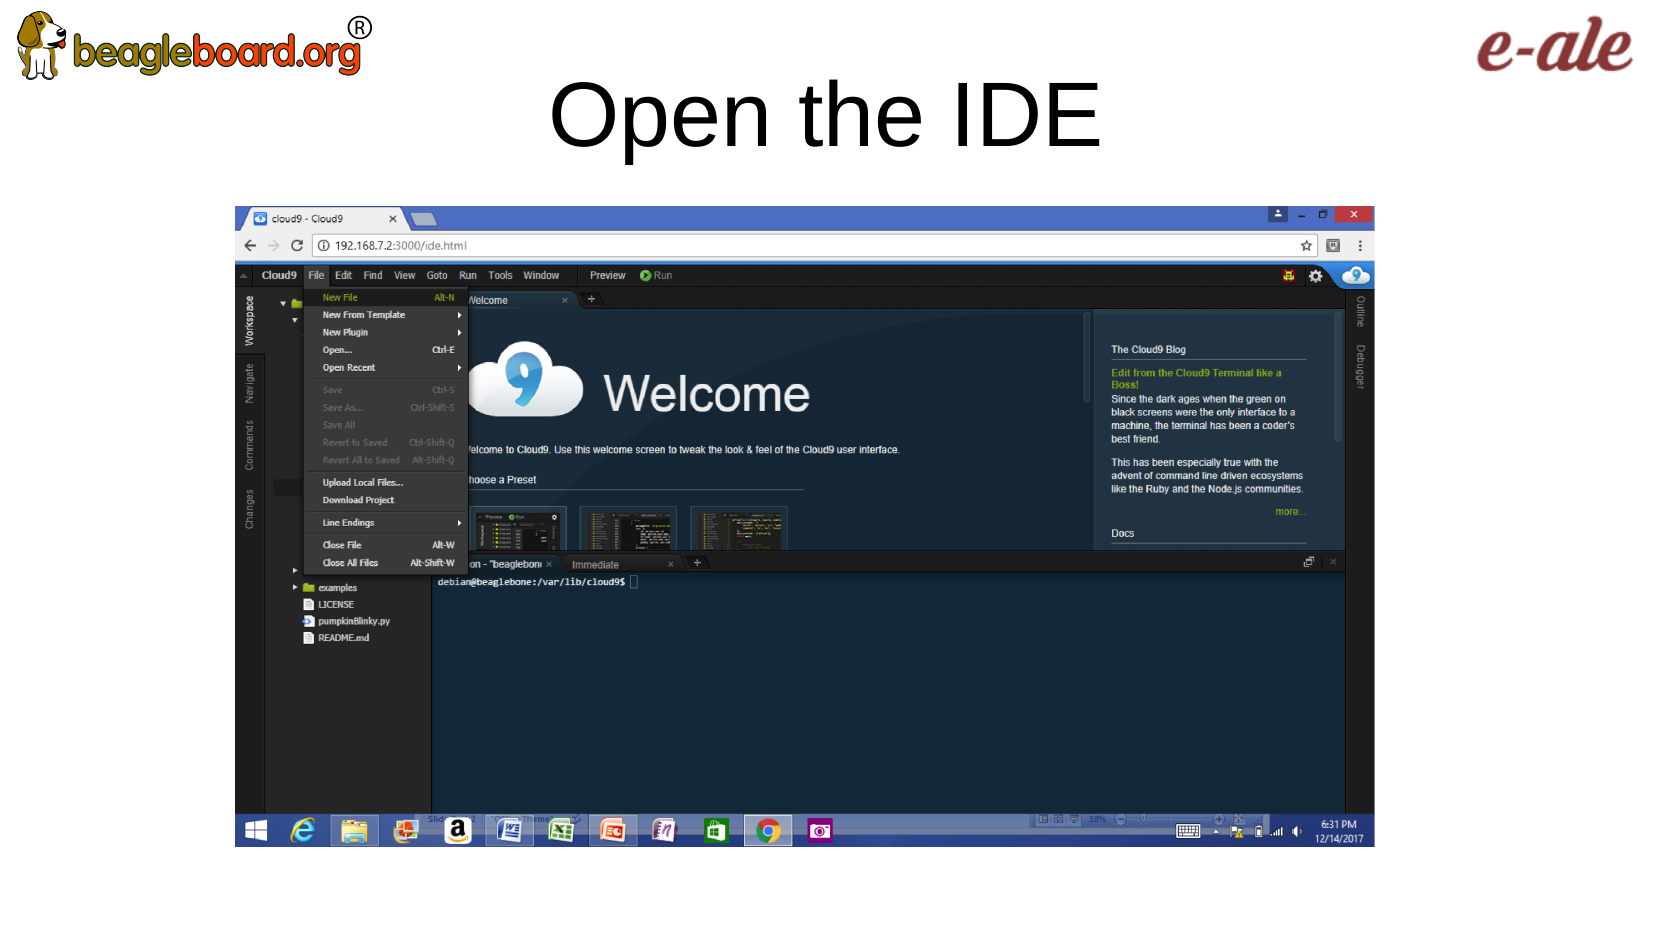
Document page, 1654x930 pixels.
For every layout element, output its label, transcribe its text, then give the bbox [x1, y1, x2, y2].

picture [235, 206, 1375, 847]
picture [17, 11, 372, 80]
title Open the IDE [82, 37, 1571, 193]
picture [1475, 14, 1636, 74]
